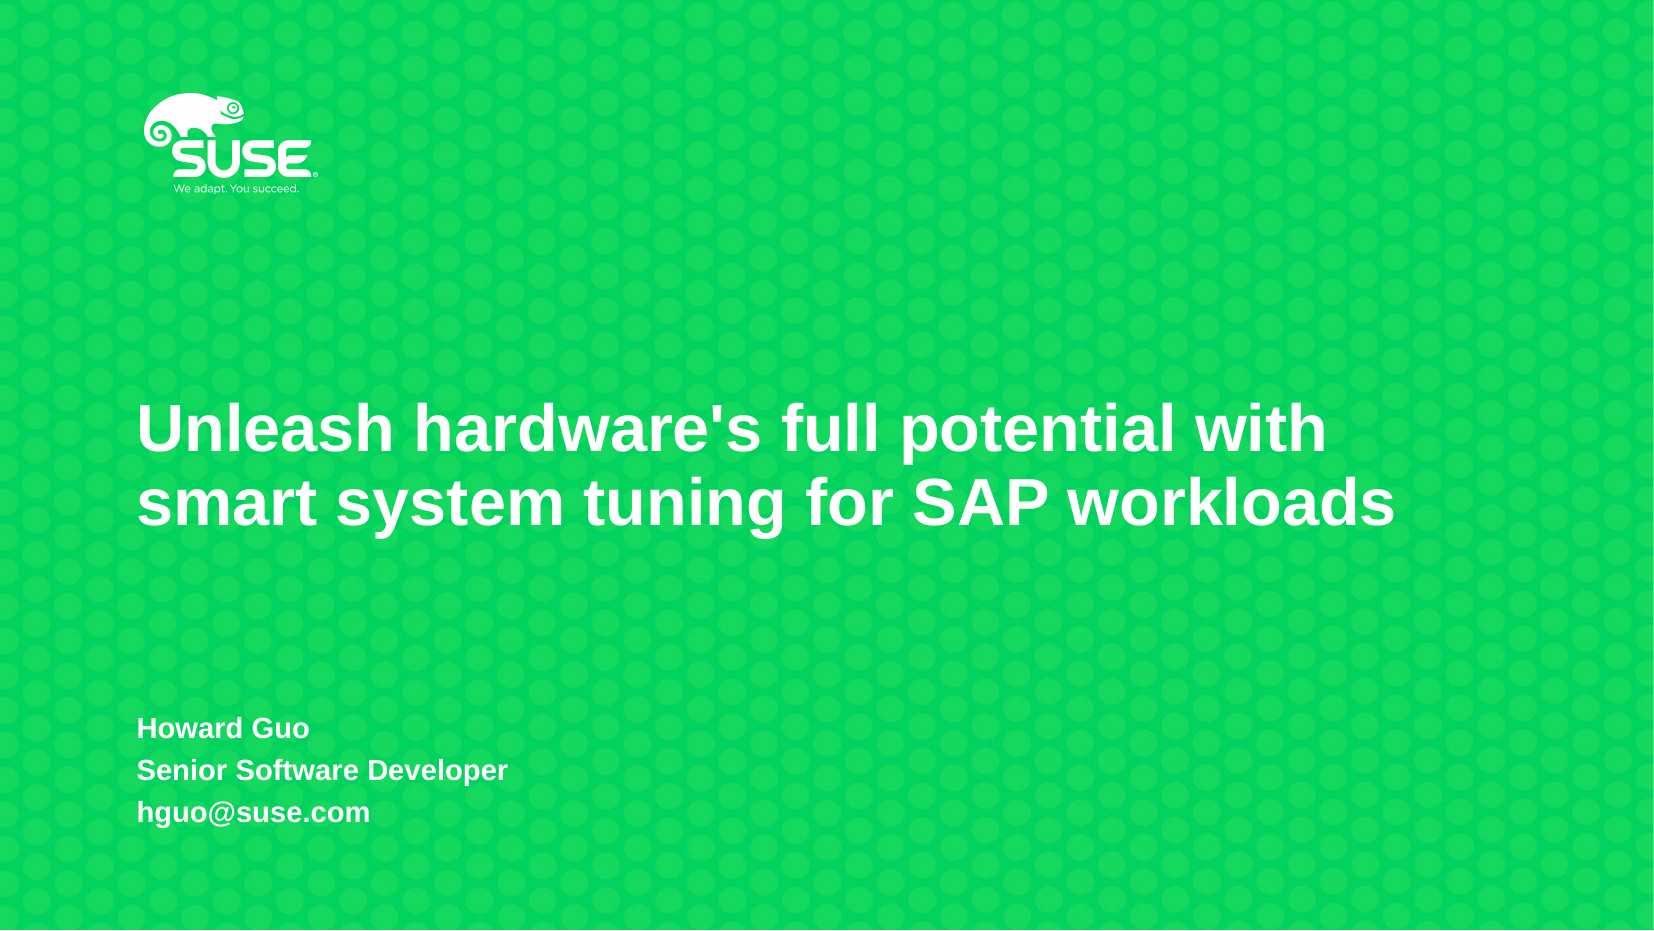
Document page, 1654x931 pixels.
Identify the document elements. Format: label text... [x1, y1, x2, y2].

title Unleash hardware's full potential with smart system tuning for SAP workloads [121, 217, 1531, 541]
subtitle Howard Guo Senior Software Developer hguo@suse.com [121, 704, 879, 925]
picture [0, 0, 1654, 930]
